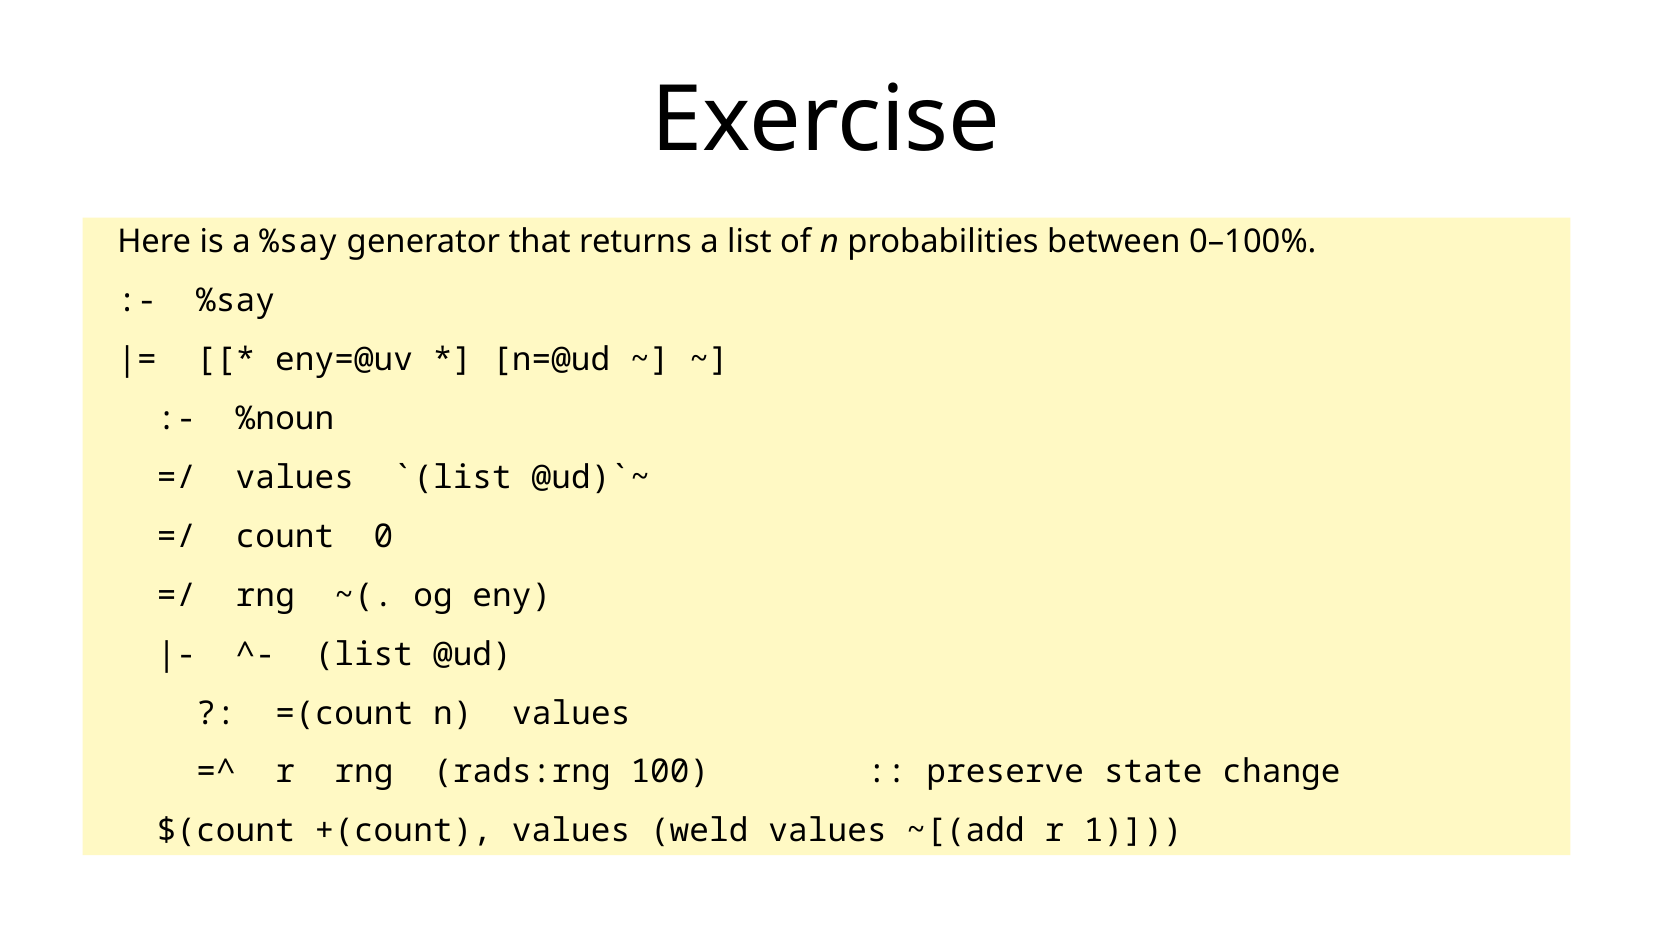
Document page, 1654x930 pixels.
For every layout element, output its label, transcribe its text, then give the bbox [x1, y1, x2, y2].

list Here is a %say generator that returns a list of n probabilities between 0–100%. :- %say |= [[* eny=@uv *] [n=@ud ~] ~] :- %noun =/ values `(list @ud)`~ =/ count 0 =/ rng ~(. og eny) |- ^- (list @ud) ?: =(count n) values =^ r rng (rads:rng 100) :: preserve state change $(count +(count), values (weld values ~[(add r 1)])) [82, 217, 1571, 856]
title Exercise [82, 37, 1571, 193]
